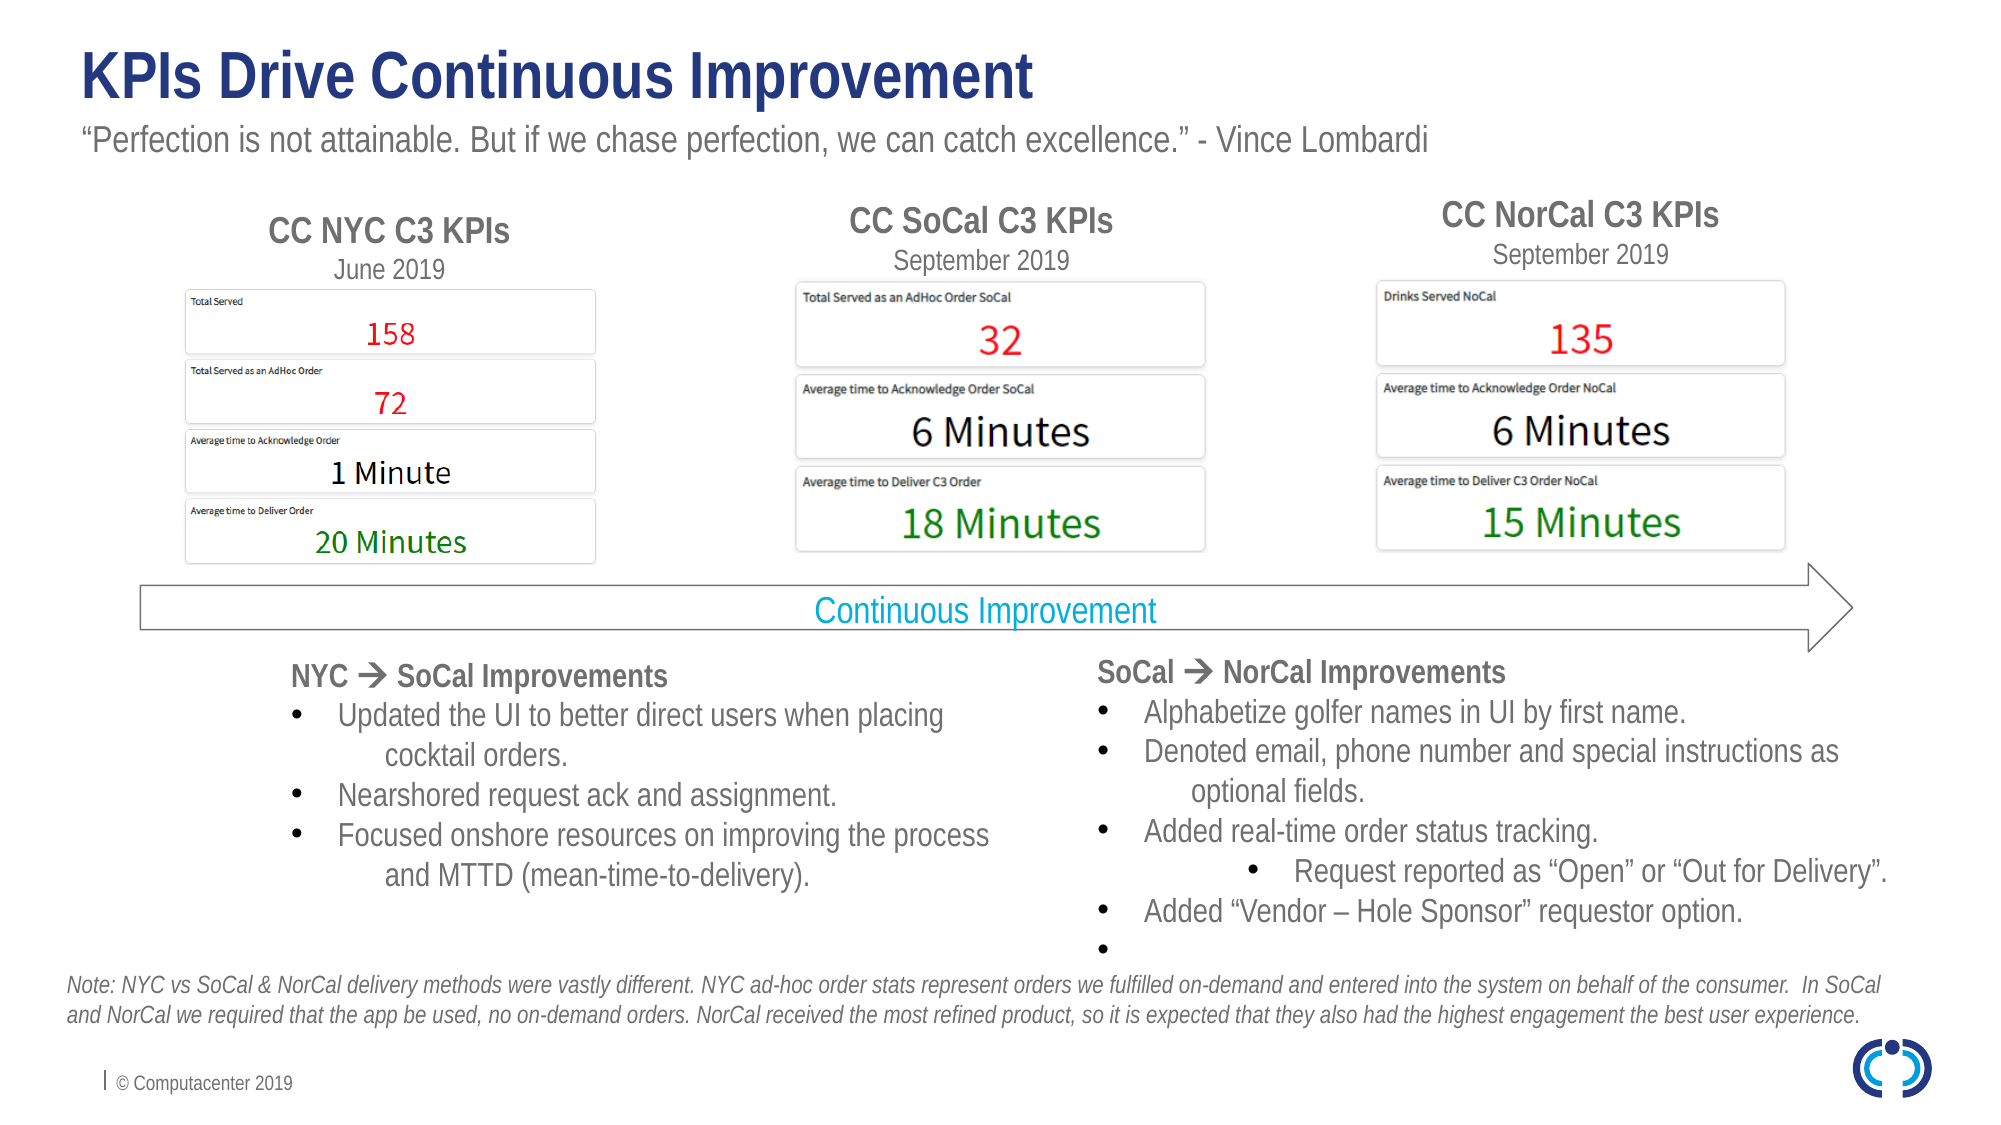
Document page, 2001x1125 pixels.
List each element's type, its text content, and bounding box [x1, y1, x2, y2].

text_box CC NorCal C3 KPIs September 2019 [1324, 183, 1838, 278]
text_box CC NYC C3 KPIs June 2019 [126, 198, 654, 293]
text_box © Computacenter 2019 [116, 1061, 908, 1097]
picture [183, 287, 597, 565]
text_box “Perfection is not attainable. But if we chase perfection, we can catch excellence.” - Vince Lombardi [66, 112, 1851, 172]
text_box Note: NYC vs SoCal & NorCal delivery methods were vastly different. NYC ad-hoc order stats represent orders we fulfilled on-demand and entered into the system on behalf of the consumer. In SoCal and NorCal we required that the app be used, no on-demand orders. NorCal received the most refined product, so it is expected that they also had the highest engagement the best user experience. [66, 968, 1921, 1040]
text_box SoCal  NorCal Improvements Alphabetize golfer names in UI by first name. Denoted email, phone number and special instructions as optional fields. Added real-time order status tracking. Request reported as “Open” or “Out for Delivery”. Added “Vendor – Hole Sponsor” requestor option. [1082, 642, 1921, 968]
text_box NYC  SoCal Improvements Updated the UI to better direct users when placing cocktail orders. Nearshored request ack and assignment. Focused onshore resources on improving the process and MTTD (mean-time-to-delivery). [276, 646, 1032, 901]
title KPIs Drive Continuous Improvement [66, 33, 1851, 105]
text_box Continuous Improvement [140, 563, 1853, 642]
picture [1374, 278, 1788, 553]
picture [792, 278, 1208, 553]
text_box CC SoCal C3 KPIs September 2019 [725, 188, 1239, 283]
